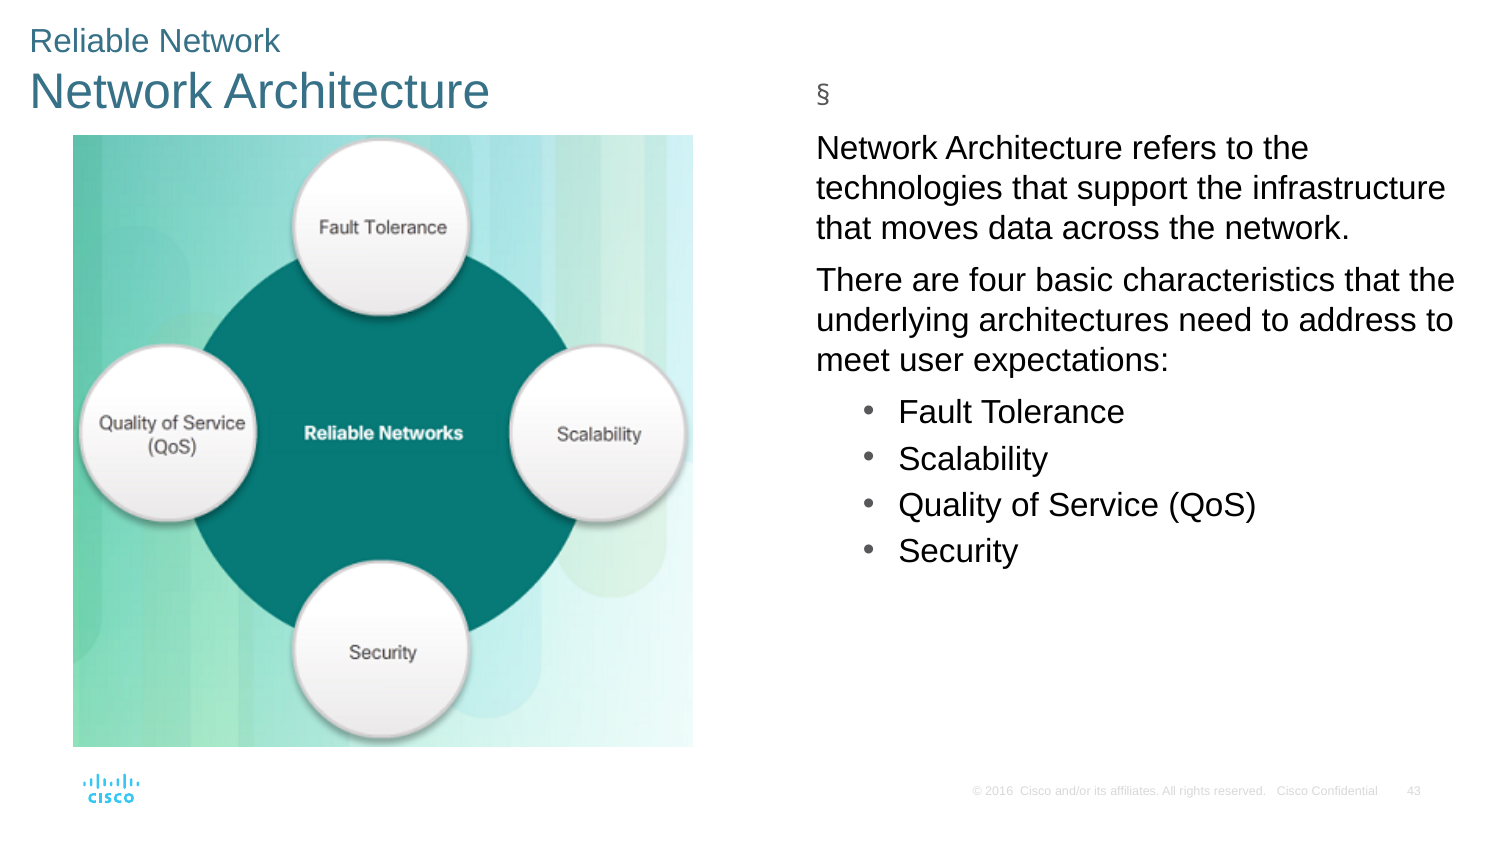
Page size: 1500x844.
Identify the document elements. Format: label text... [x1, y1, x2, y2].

list Network Architecture refers to the technologies that support the infrastructure that moves data across the network. There are four basic characteristics that the underlying architectures need to address to meet user expectations: Fault Tolerance Scalability Quality of Service (QoS) Security [801, 68, 1489, 737]
title Reliable Network Network Architecture [14, 6, 1500, 132]
picture [73, 135, 693, 747]
